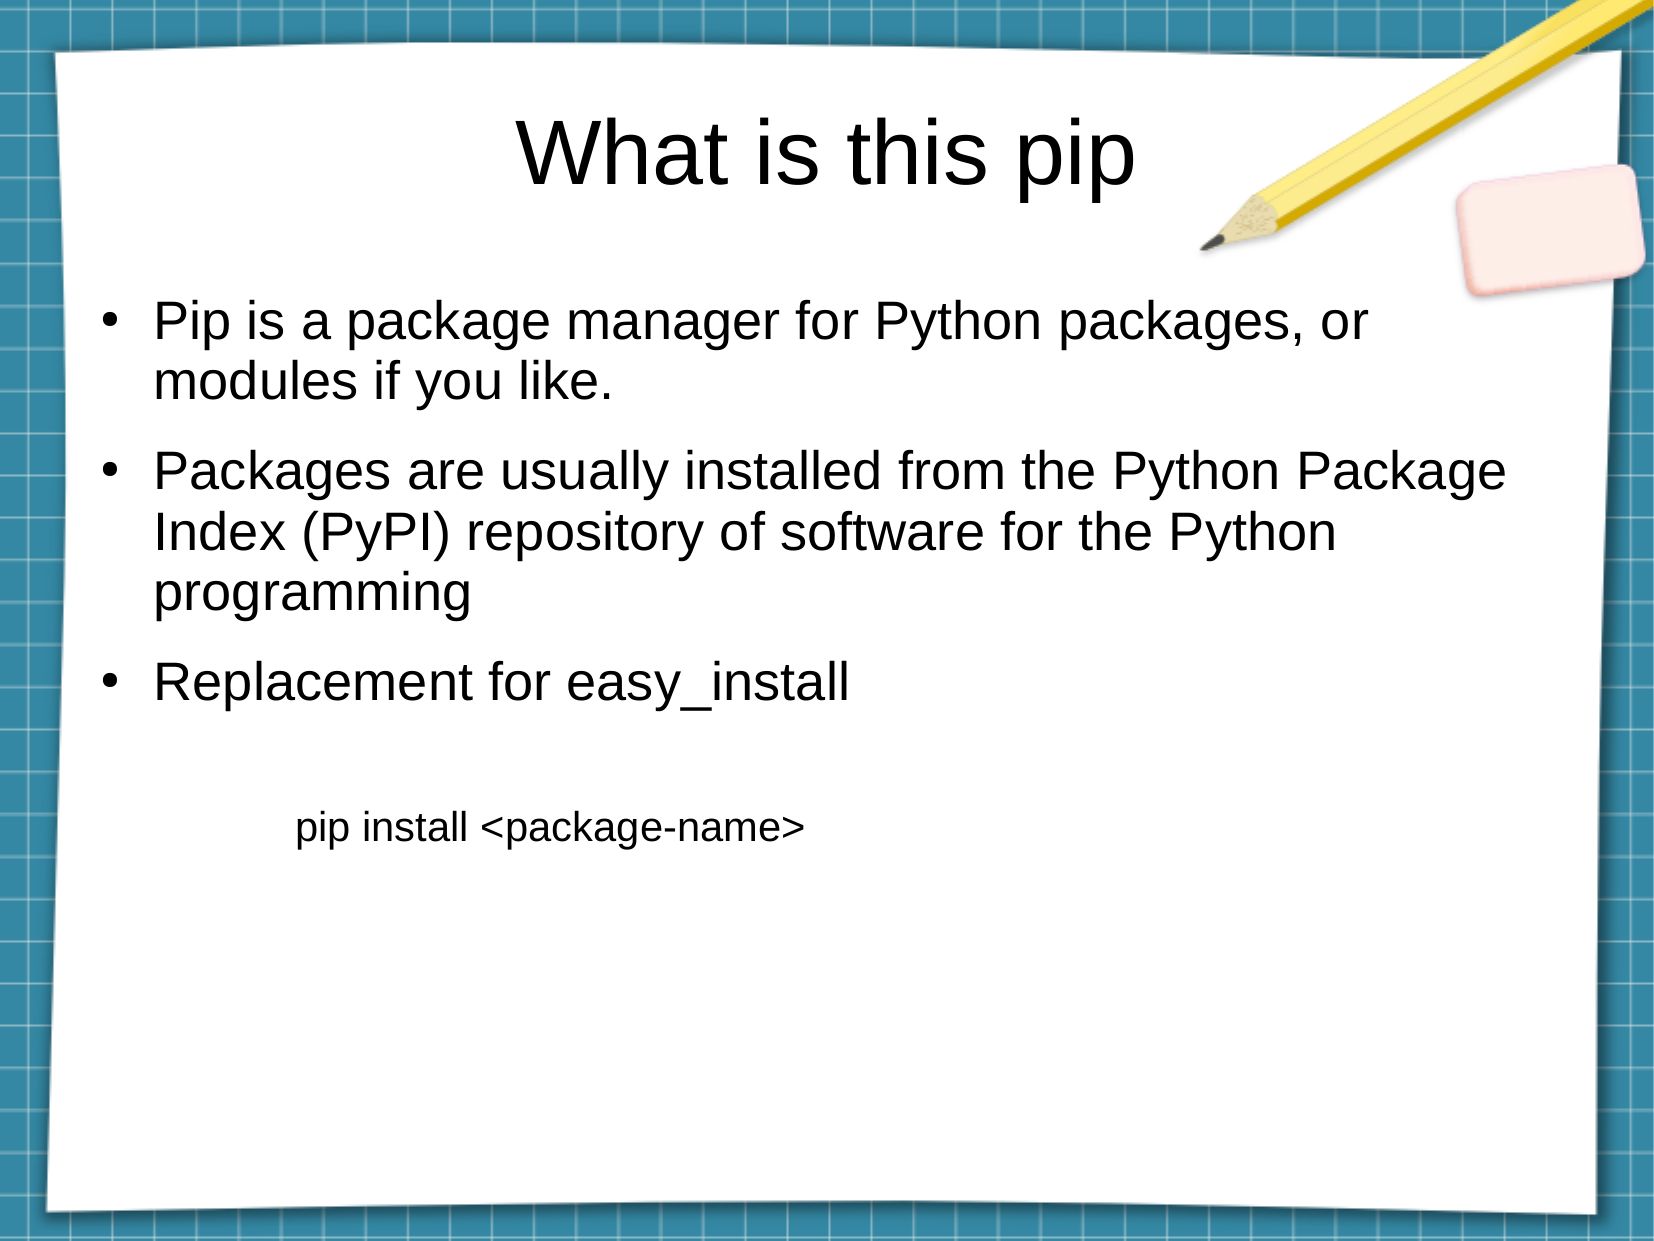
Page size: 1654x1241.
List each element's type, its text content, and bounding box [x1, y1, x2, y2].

list Pip is a package manager for Python packages, or modules if you like. Packages are usually installed from the Python Package Index (PyPI) repository of software for the Python programming Replacement for easy_install pip install <package-name> [82, 290, 1571, 1010]
picture [0, 0, 1654, 1241]
title What is this pip [82, 49, 1571, 257]
